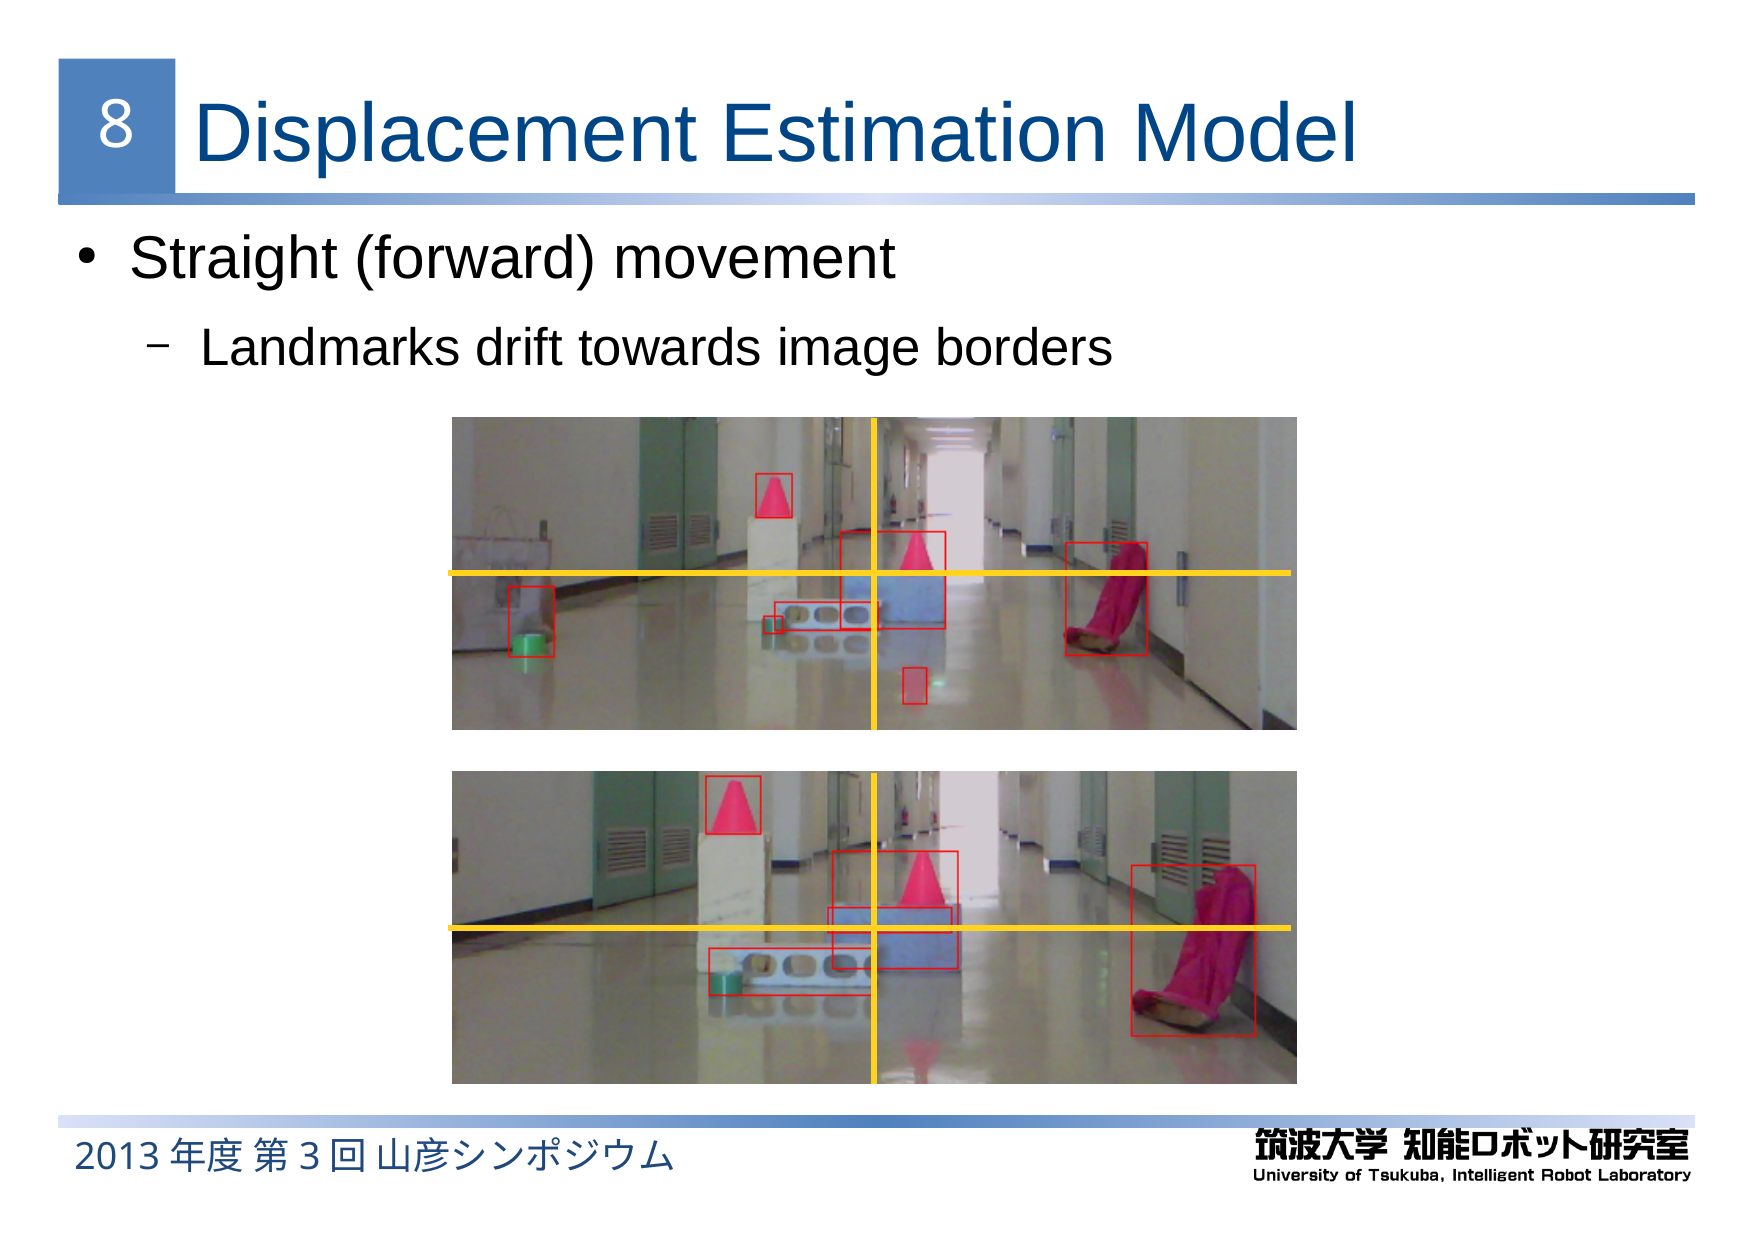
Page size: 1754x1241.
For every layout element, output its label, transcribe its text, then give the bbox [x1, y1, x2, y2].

picture [452, 931, 871, 1084]
list Straight (forward) movement Landmarks drift towards image borders [58, 223, 1696, 449]
picture [452, 417, 1297, 730]
picture [452, 576, 871, 730]
picture [1252, 1127, 1691, 1182]
picture [452, 771, 1297, 1084]
title Displacement Estimation Model [193, 61, 1651, 205]
